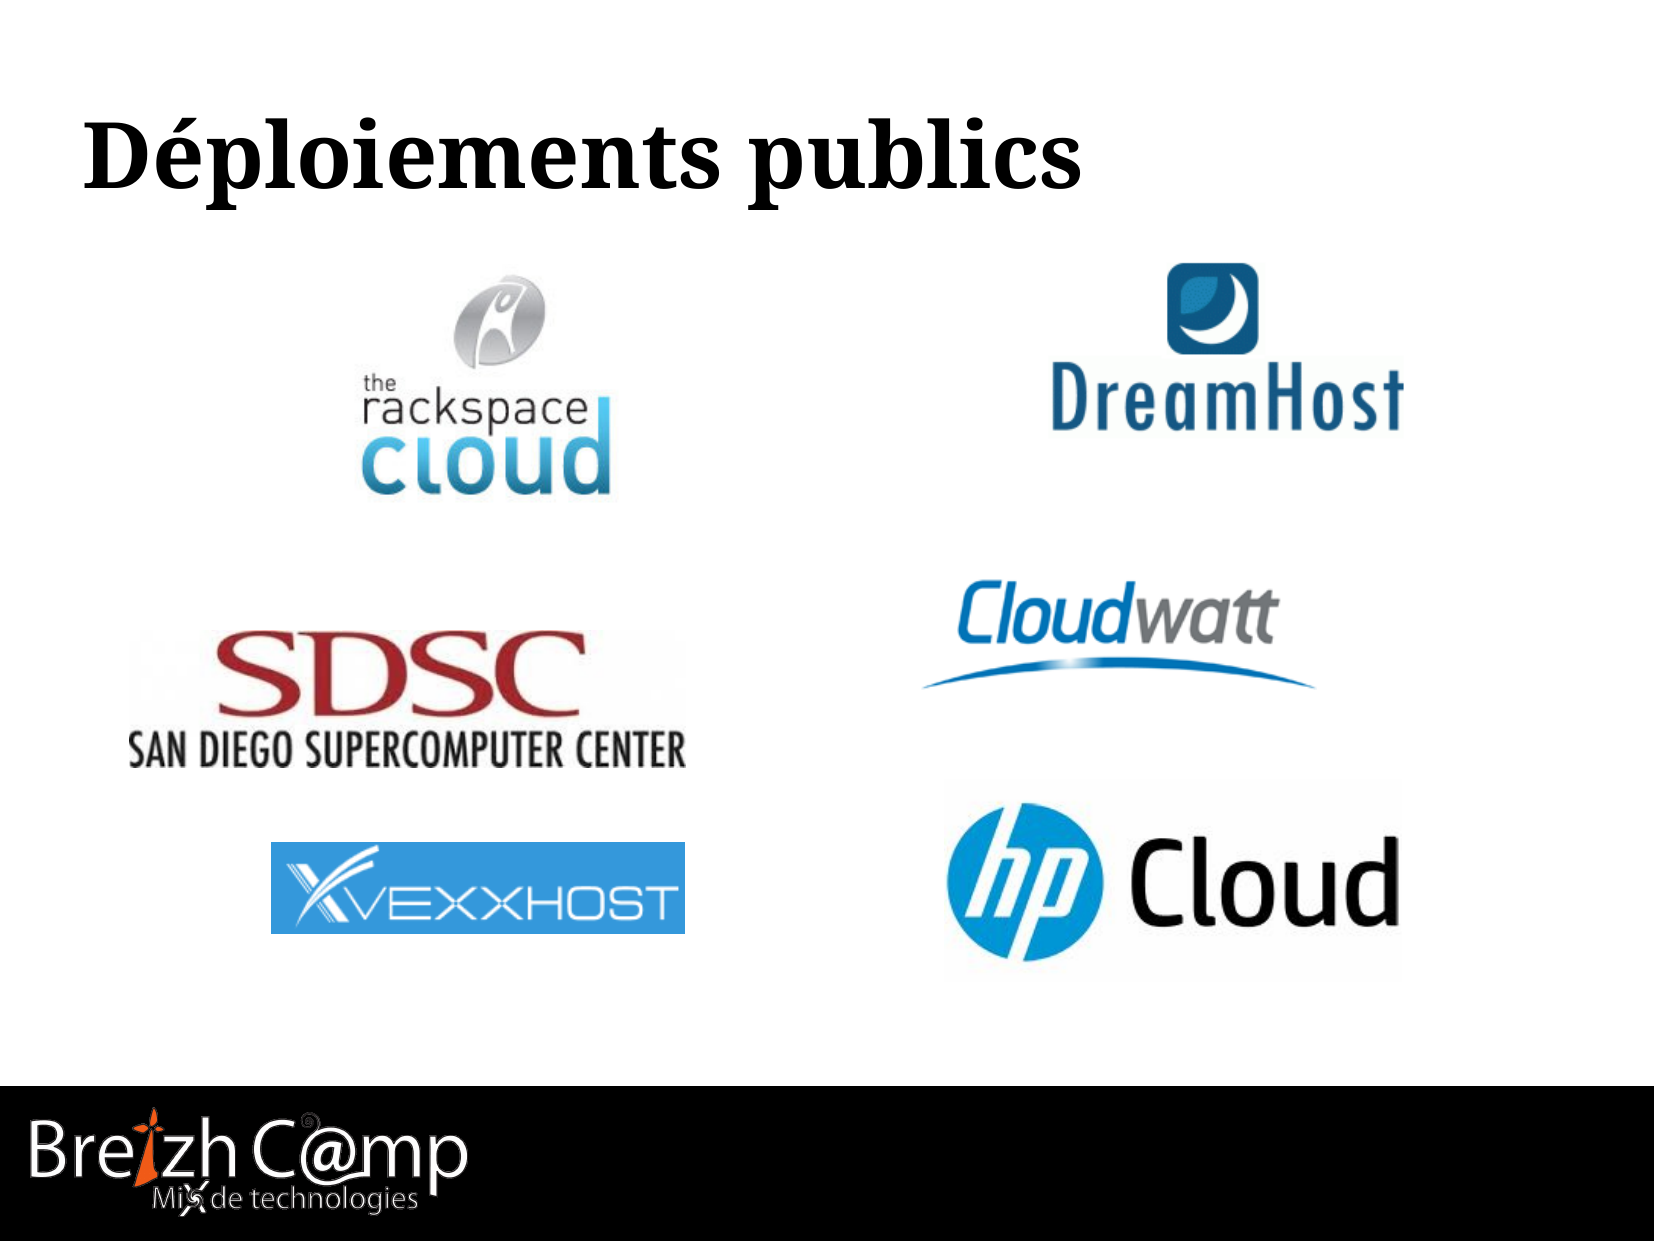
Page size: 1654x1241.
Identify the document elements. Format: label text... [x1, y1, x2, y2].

title Déploiements publics [82, 49, 1571, 257]
picture [944, 779, 1402, 983]
picture [1015, 239, 1442, 449]
picture [129, 630, 686, 768]
picture [330, 264, 644, 520]
picture [30, 1107, 468, 1217]
picture [271, 842, 685, 934]
picture [921, 531, 1317, 745]
